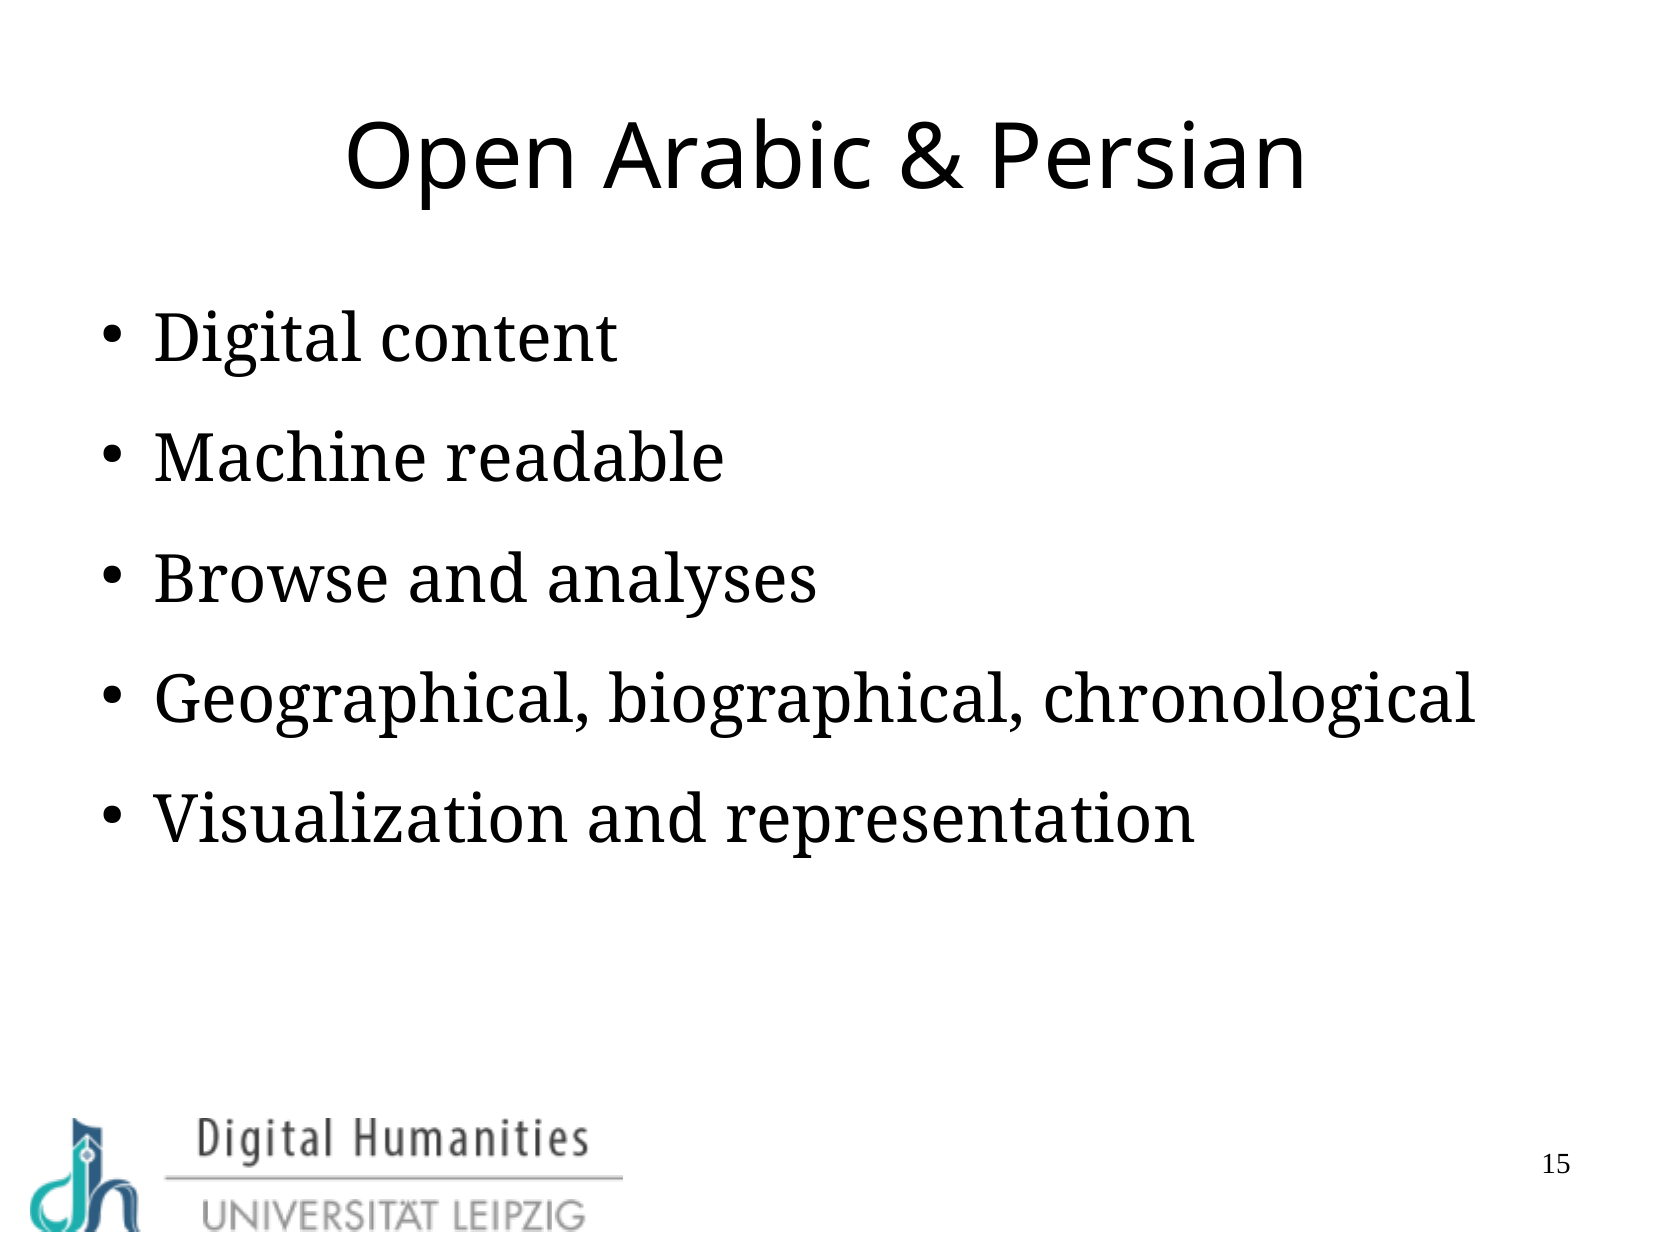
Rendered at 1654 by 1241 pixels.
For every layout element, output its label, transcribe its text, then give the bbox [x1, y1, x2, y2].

picture [30, 1118, 623, 1232]
list Digital content Machine readable Browse and analyses Geographical, biographical, chronological Visualization and representation [82, 290, 1571, 1010]
title Open Arabic & Persian [82, 49, 1571, 257]
